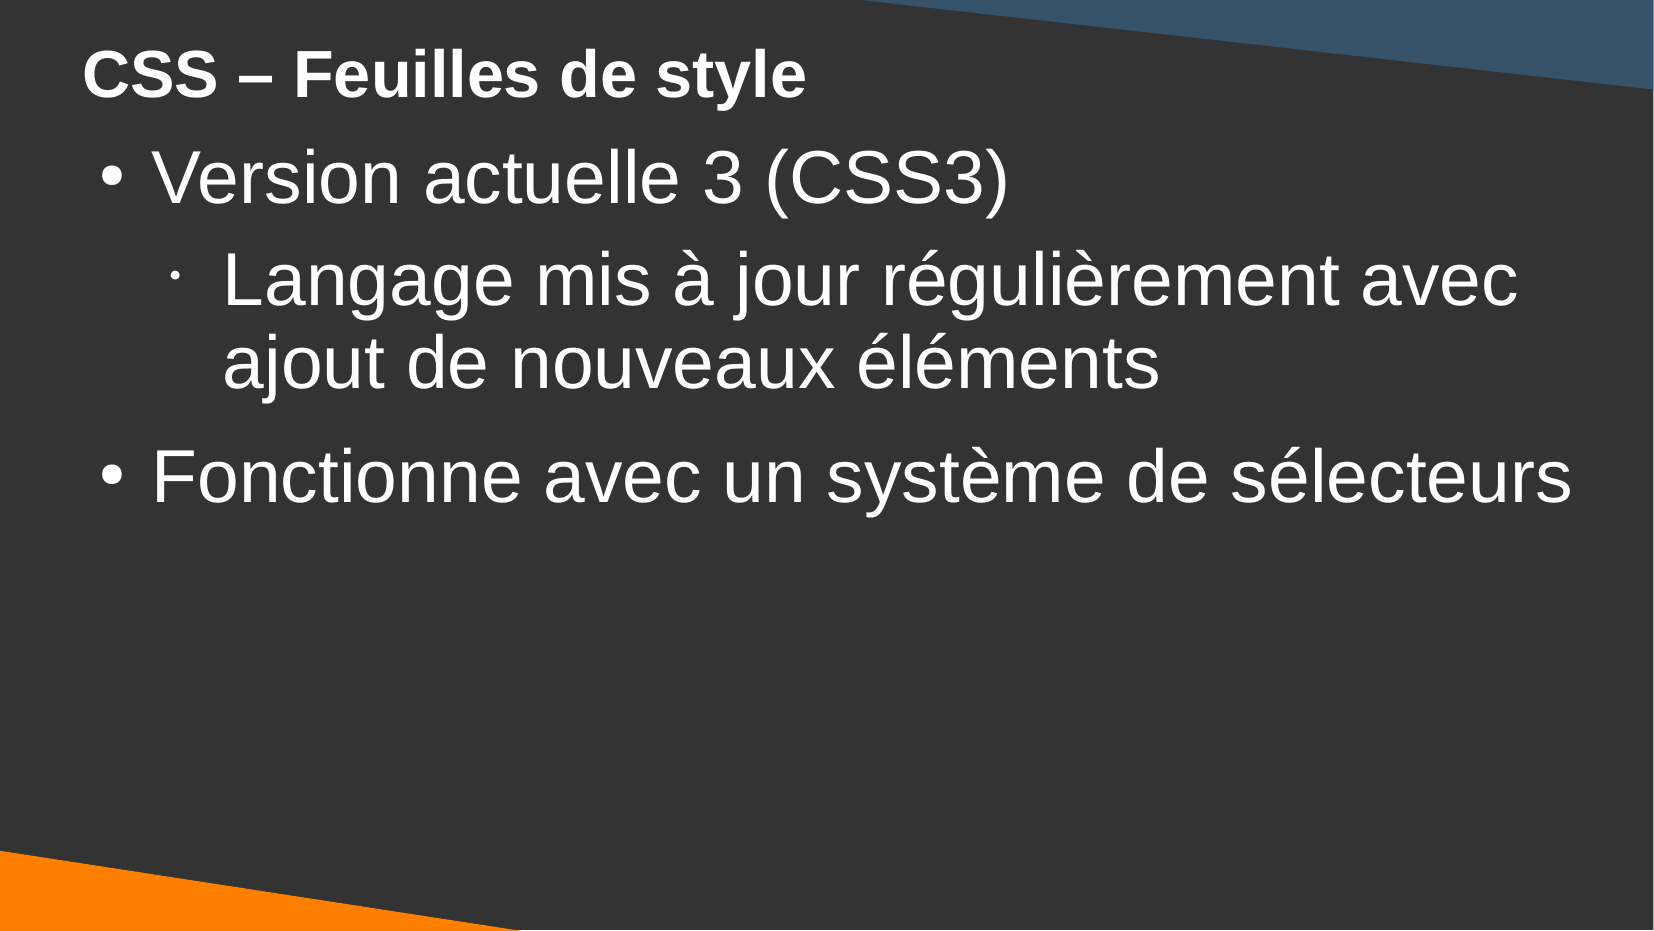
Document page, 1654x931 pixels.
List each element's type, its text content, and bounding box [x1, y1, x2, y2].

list Version actuelle 3 (CSS3) Langage mis à jour régulièrement avec ajout de nouveaux éléments Fonctionne avec un système de sélecteurs [80, 135, 1605, 591]
text_box [0, 850, 522, 931]
text_box [860, 0, 1654, 90]
title CSS – Feuilles de style [82, 37, 1571, 114]
